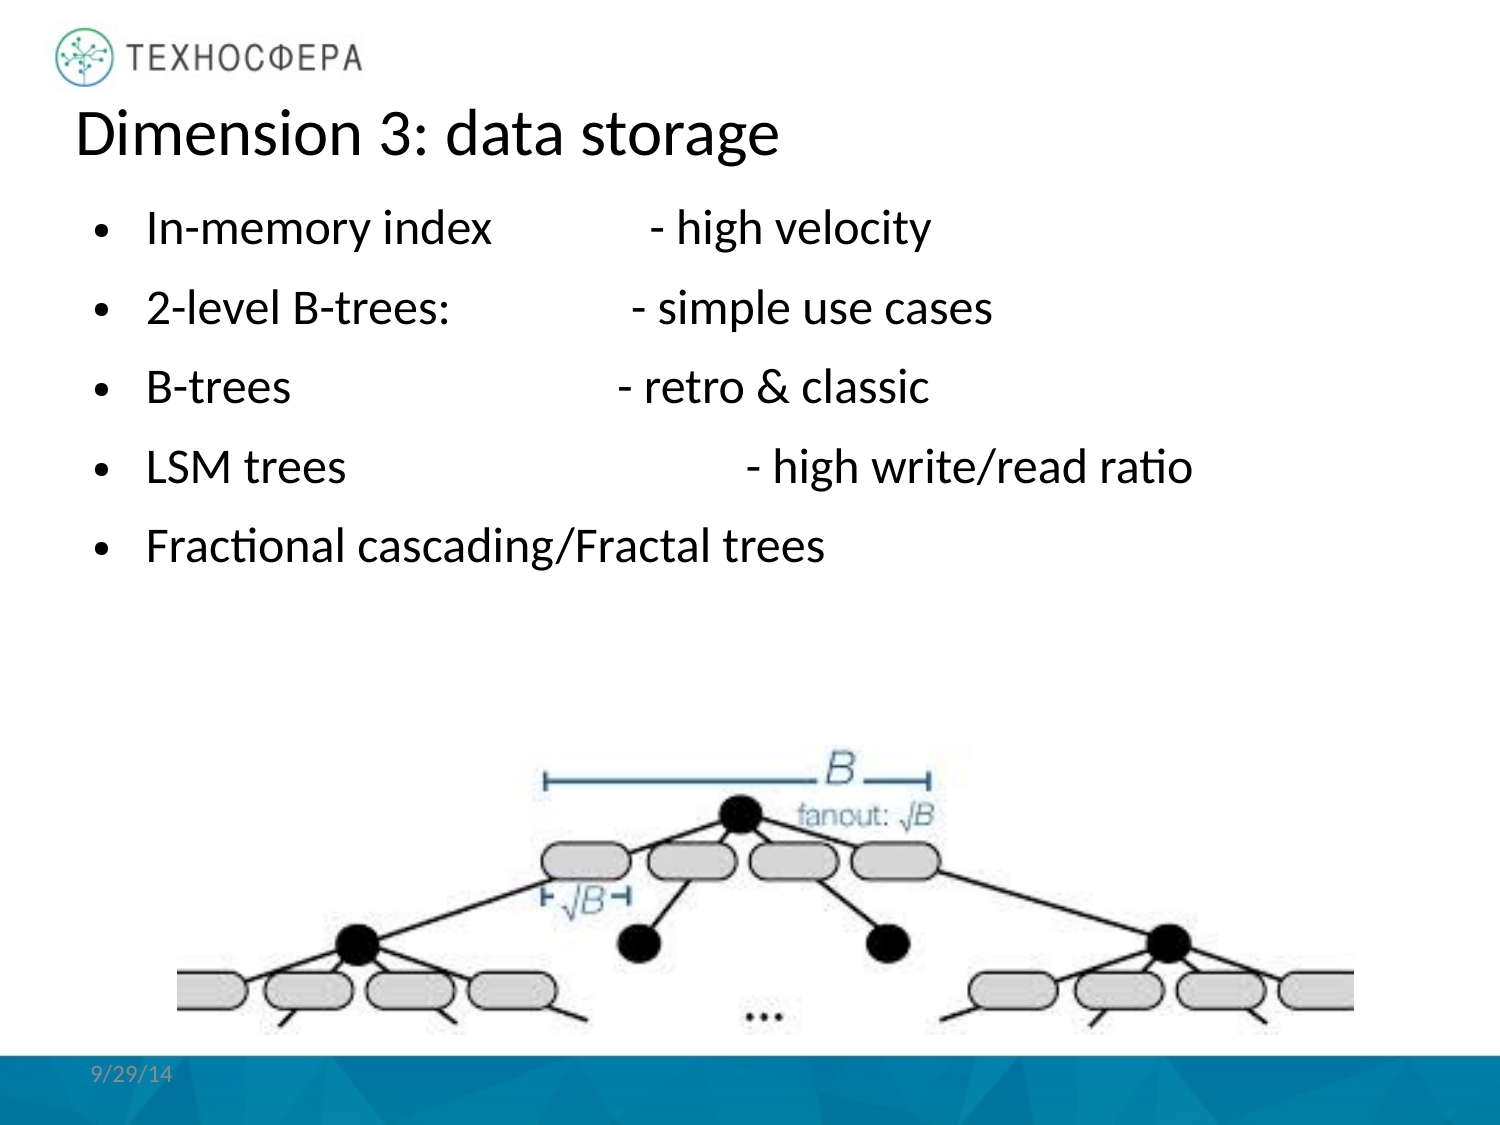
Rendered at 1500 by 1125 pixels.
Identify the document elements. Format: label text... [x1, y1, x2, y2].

list In-memory index - high velocity 2-level B-trees: - simple use cases B-trees - retro & classic LSM trees - high write/read ratio Fractional cascading/Fractal trees [75, 207, 1426, 736]
picture [0, 0, 1500, 1057]
title Dimension 3: data storage [75, 45, 1425, 207]
